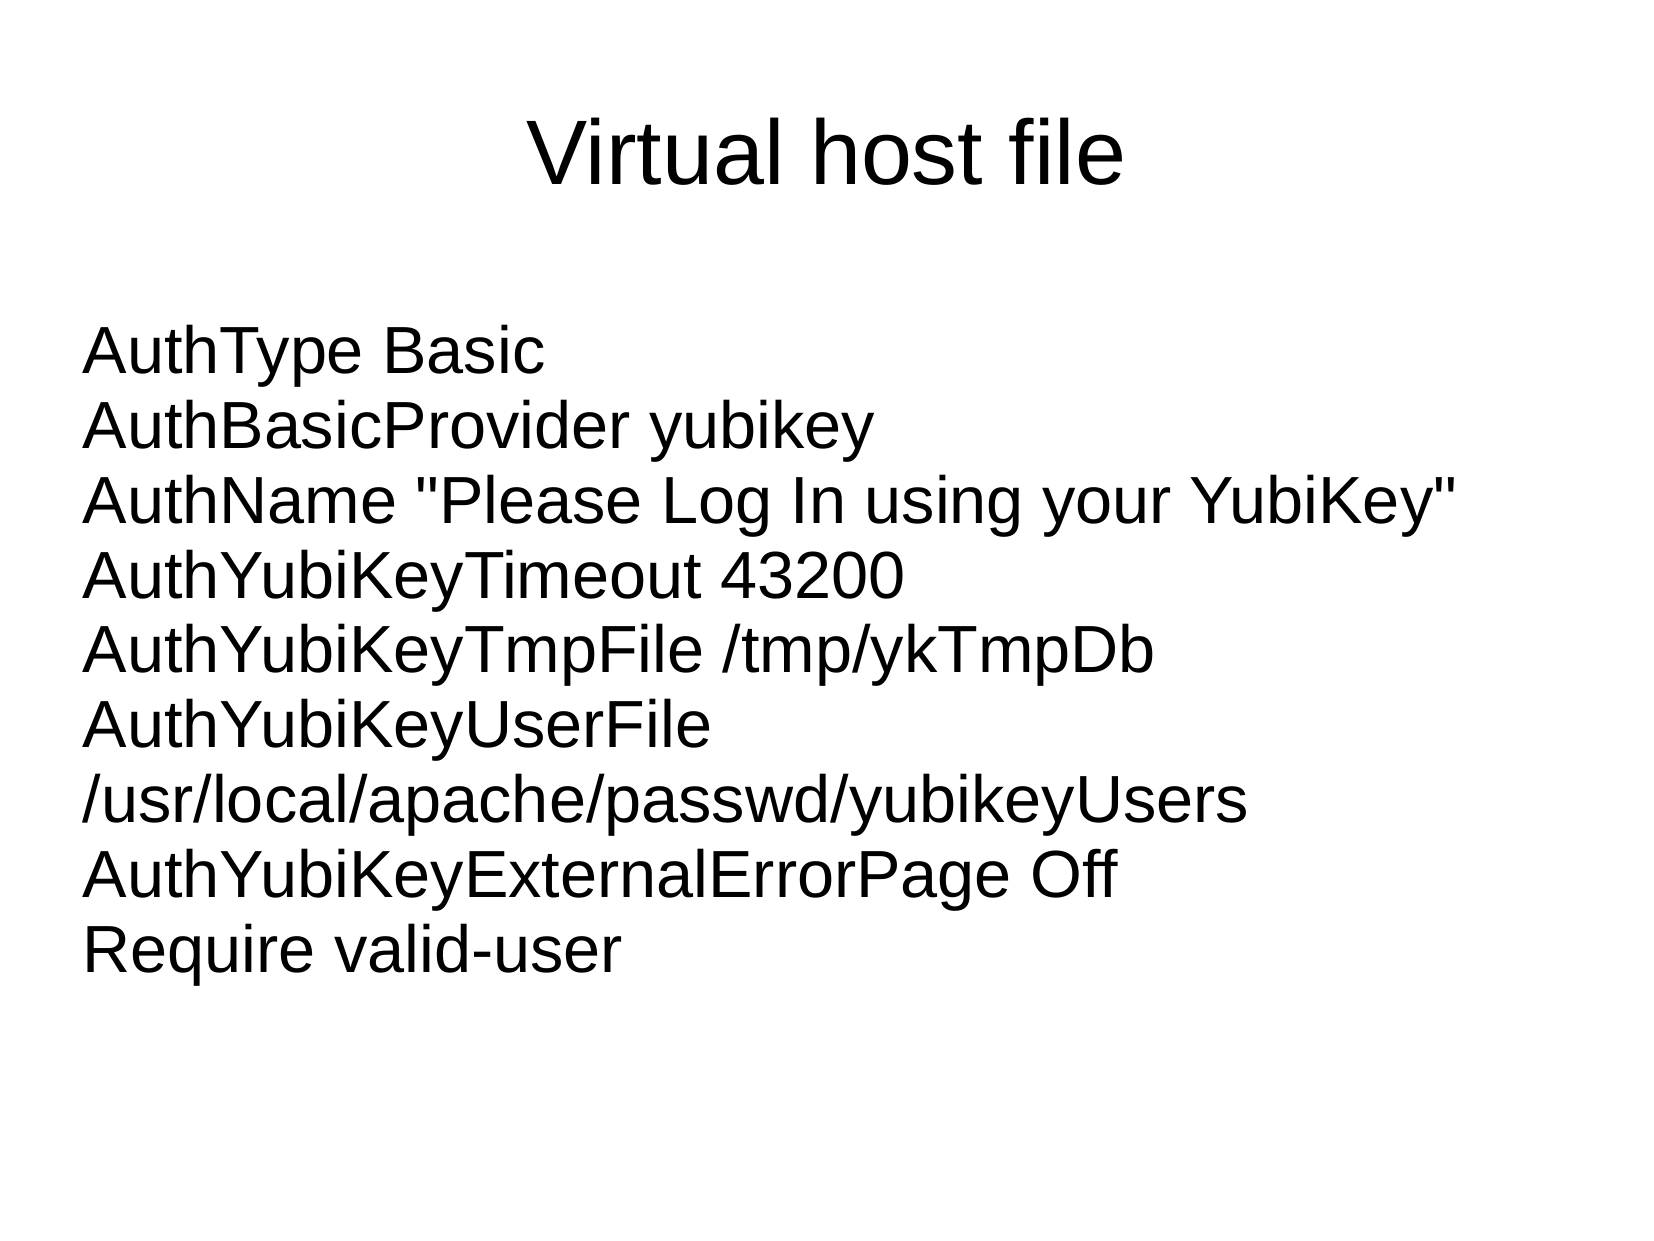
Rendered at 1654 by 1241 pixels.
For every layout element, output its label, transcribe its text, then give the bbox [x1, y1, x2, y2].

title Virtual host file [82, 49, 1571, 257]
subtitle AuthType Basic AuthBasicProvider yubikey AuthName "Please Log In using your YubiKey" AuthYubiKeyTimeout 43200 AuthYubiKeyTmpFile /tmp/ykTmpDb AuthYubiKeyUserFile /usr/local/apache/passwd/yubikeyUsers AuthYubiKeyExternalErrorPage Off Require valid-user [82, 290, 1538, 1010]
